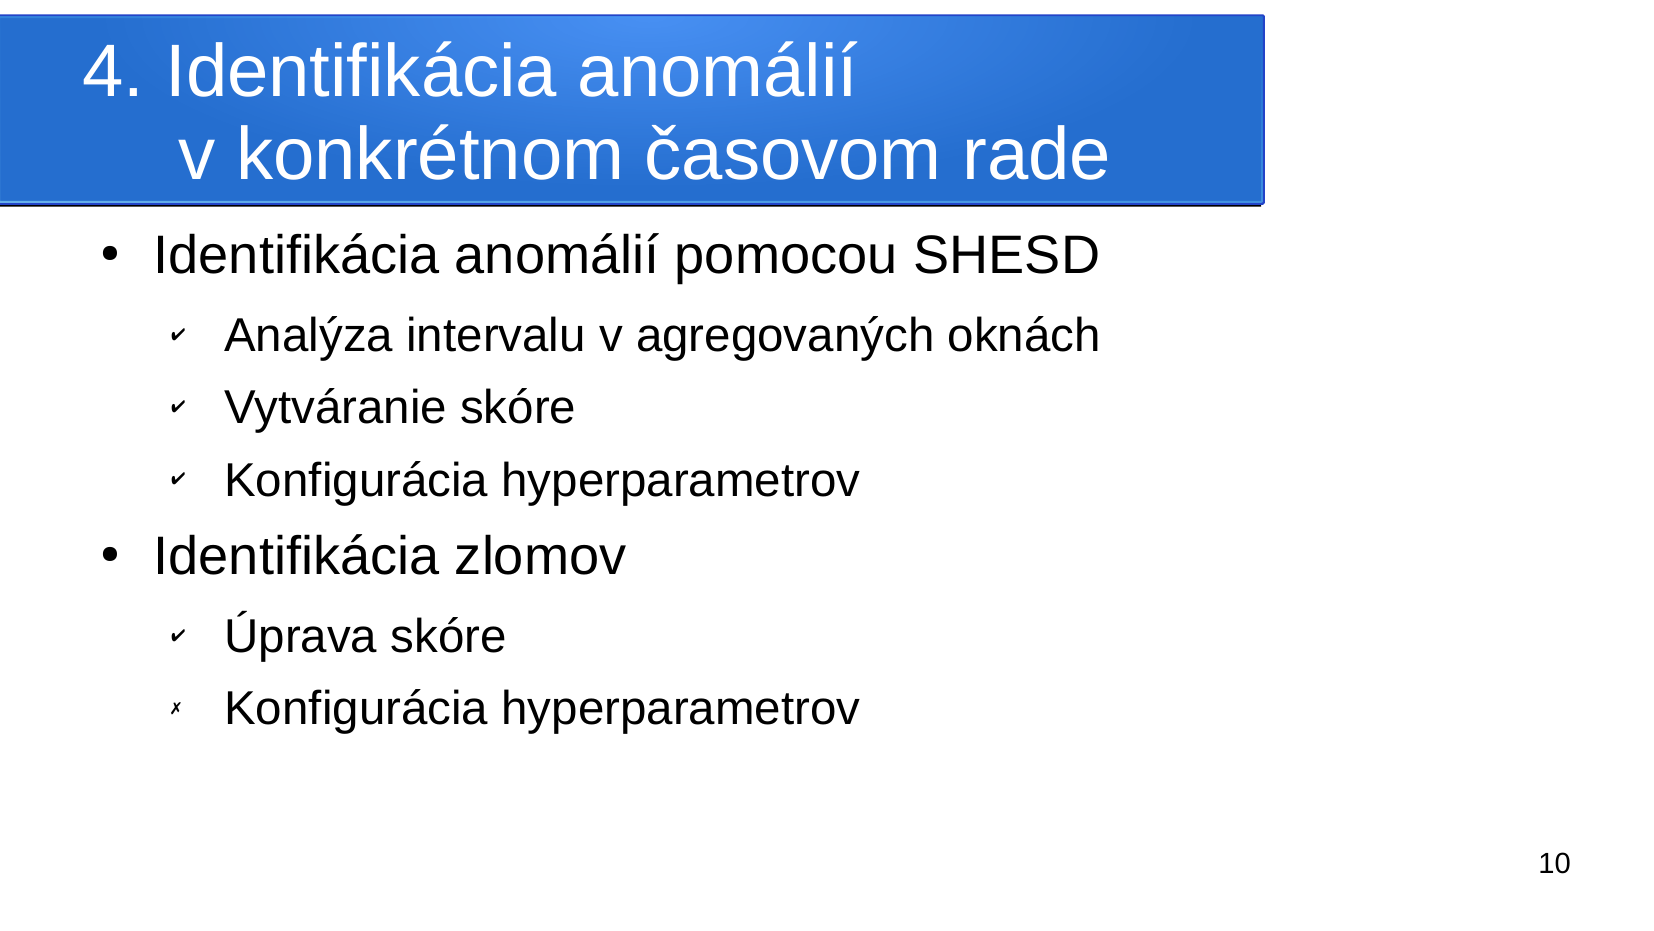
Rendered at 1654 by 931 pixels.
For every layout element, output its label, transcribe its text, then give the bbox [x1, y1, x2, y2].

list Identifikácia anomálií pomocou SHESD Analýza intervalu v agregovaných oknách Vytváranie skóre Konfigurácia hyperparametrov Identifikácia zlomov Úprava skóre Konfigurácia hyperparametrov [82, 224, 1571, 764]
title 4. Identifikácia anomálií v konkrétnom časovom rade [82, 29, 1235, 196]
